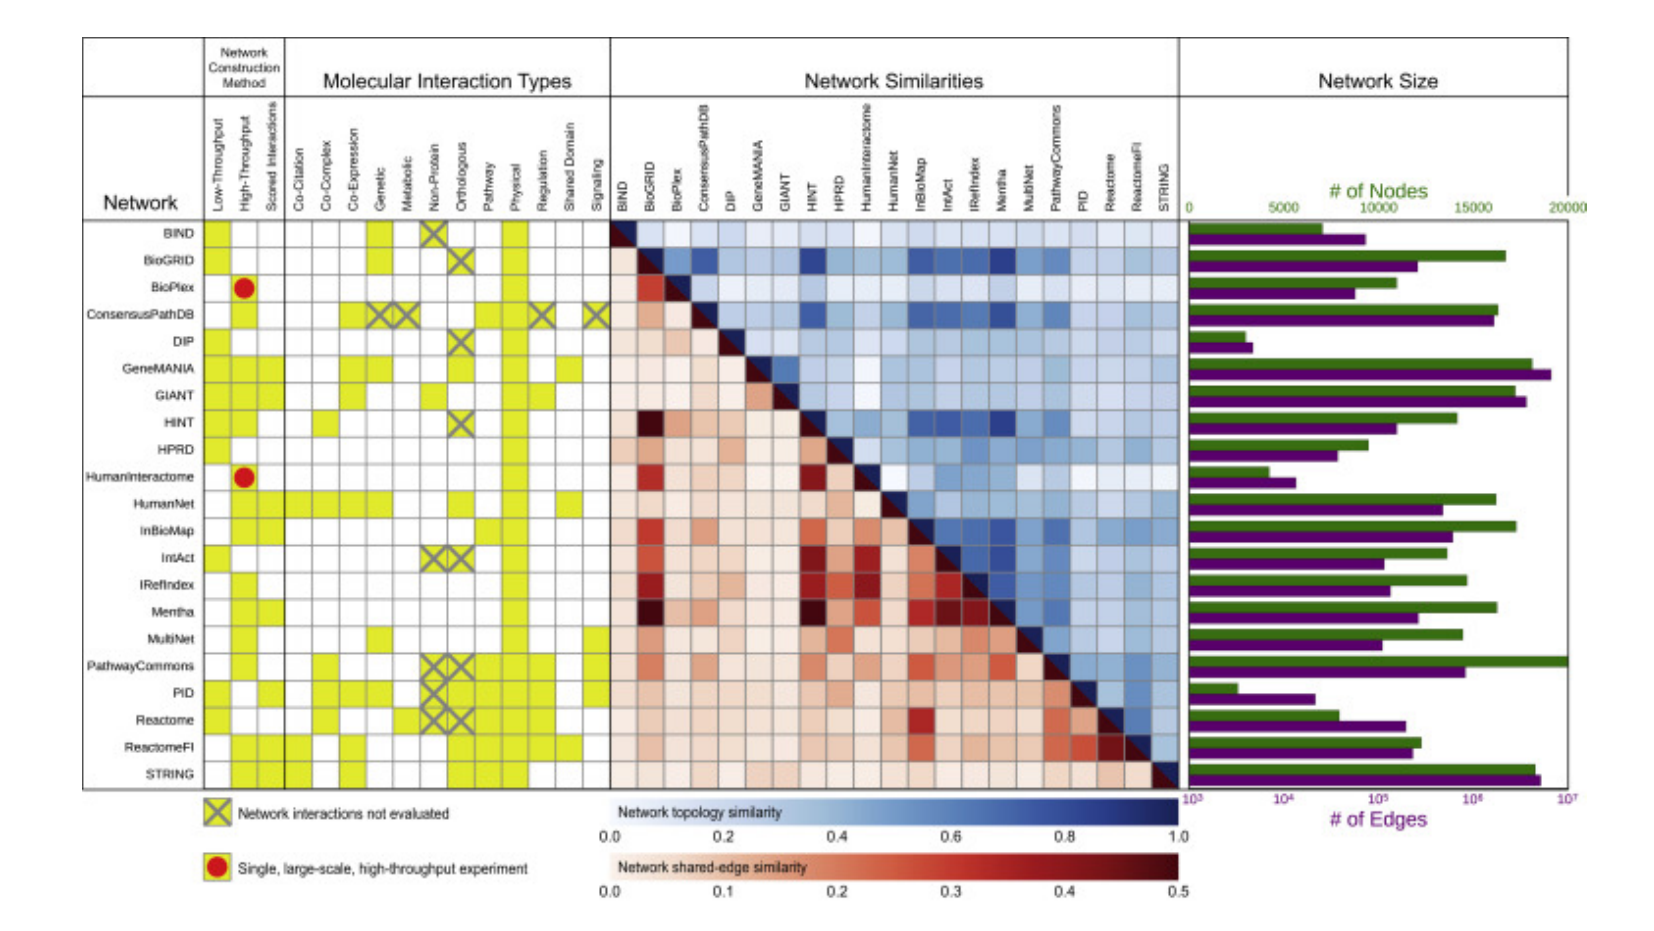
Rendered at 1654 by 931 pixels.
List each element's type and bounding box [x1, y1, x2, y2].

picture [82, 37, 1587, 902]
